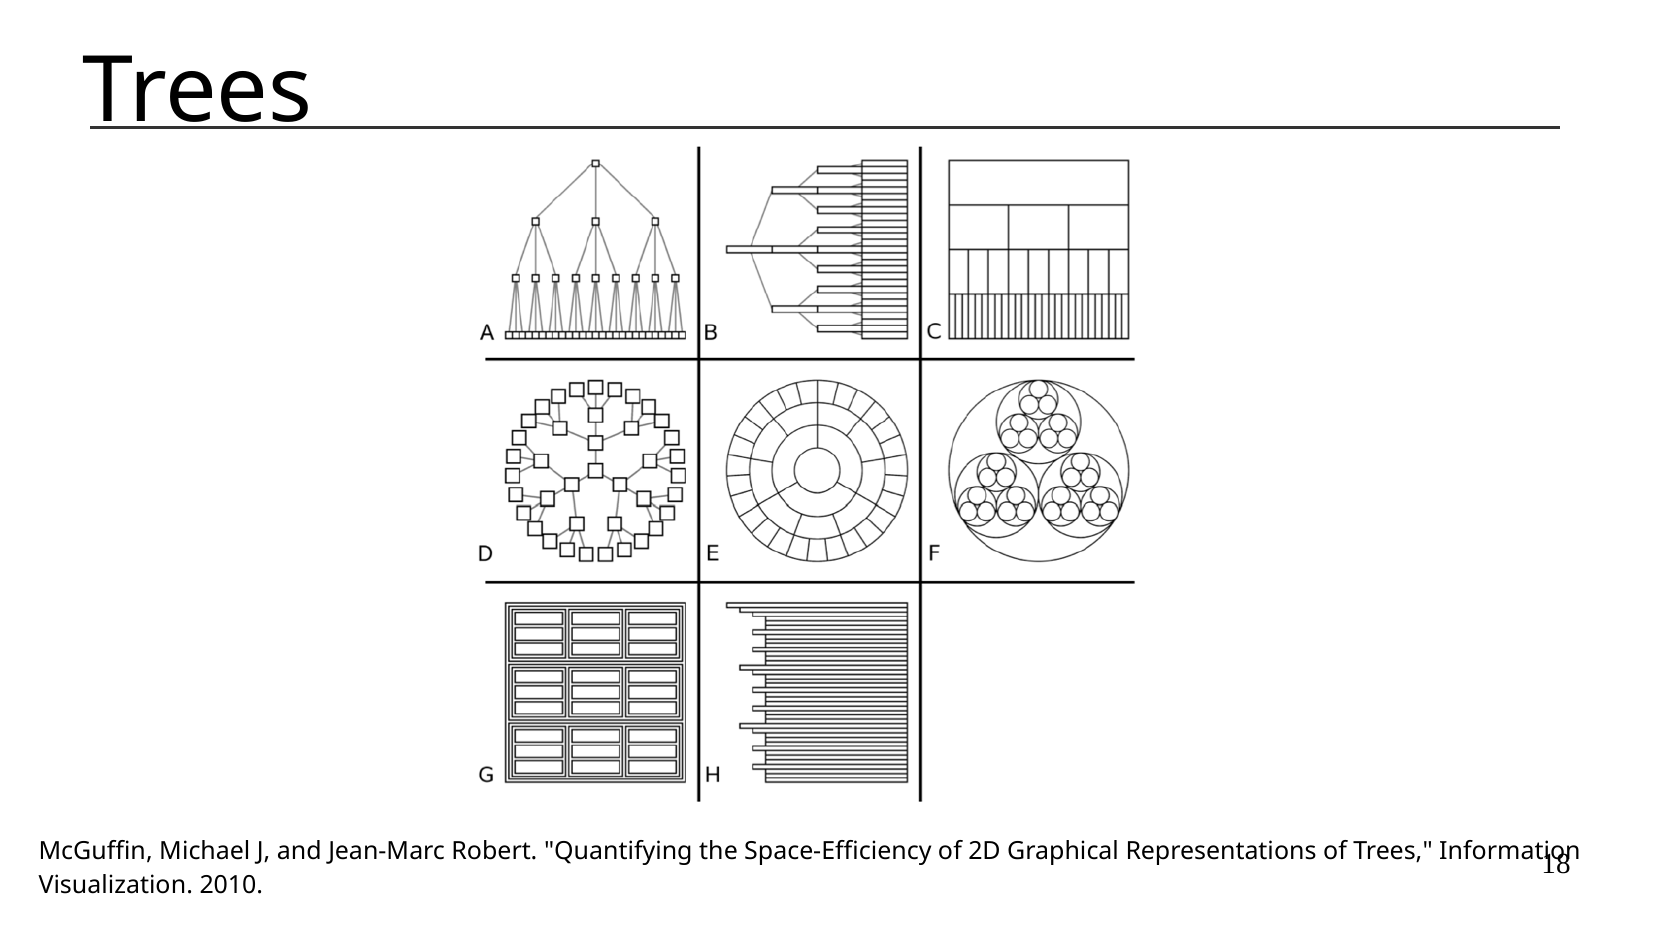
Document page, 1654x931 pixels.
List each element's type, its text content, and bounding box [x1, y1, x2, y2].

title Trees [82, 32, 1571, 140]
text_box McGuffin, Michael J, and Jean-Marc Robert. "Quantifying the Space-Efficiency of 2D Graphical Representations of Trees," Information Visualization. 2010. [23, 825, 1621, 924]
picture [453, 132, 1152, 811]
